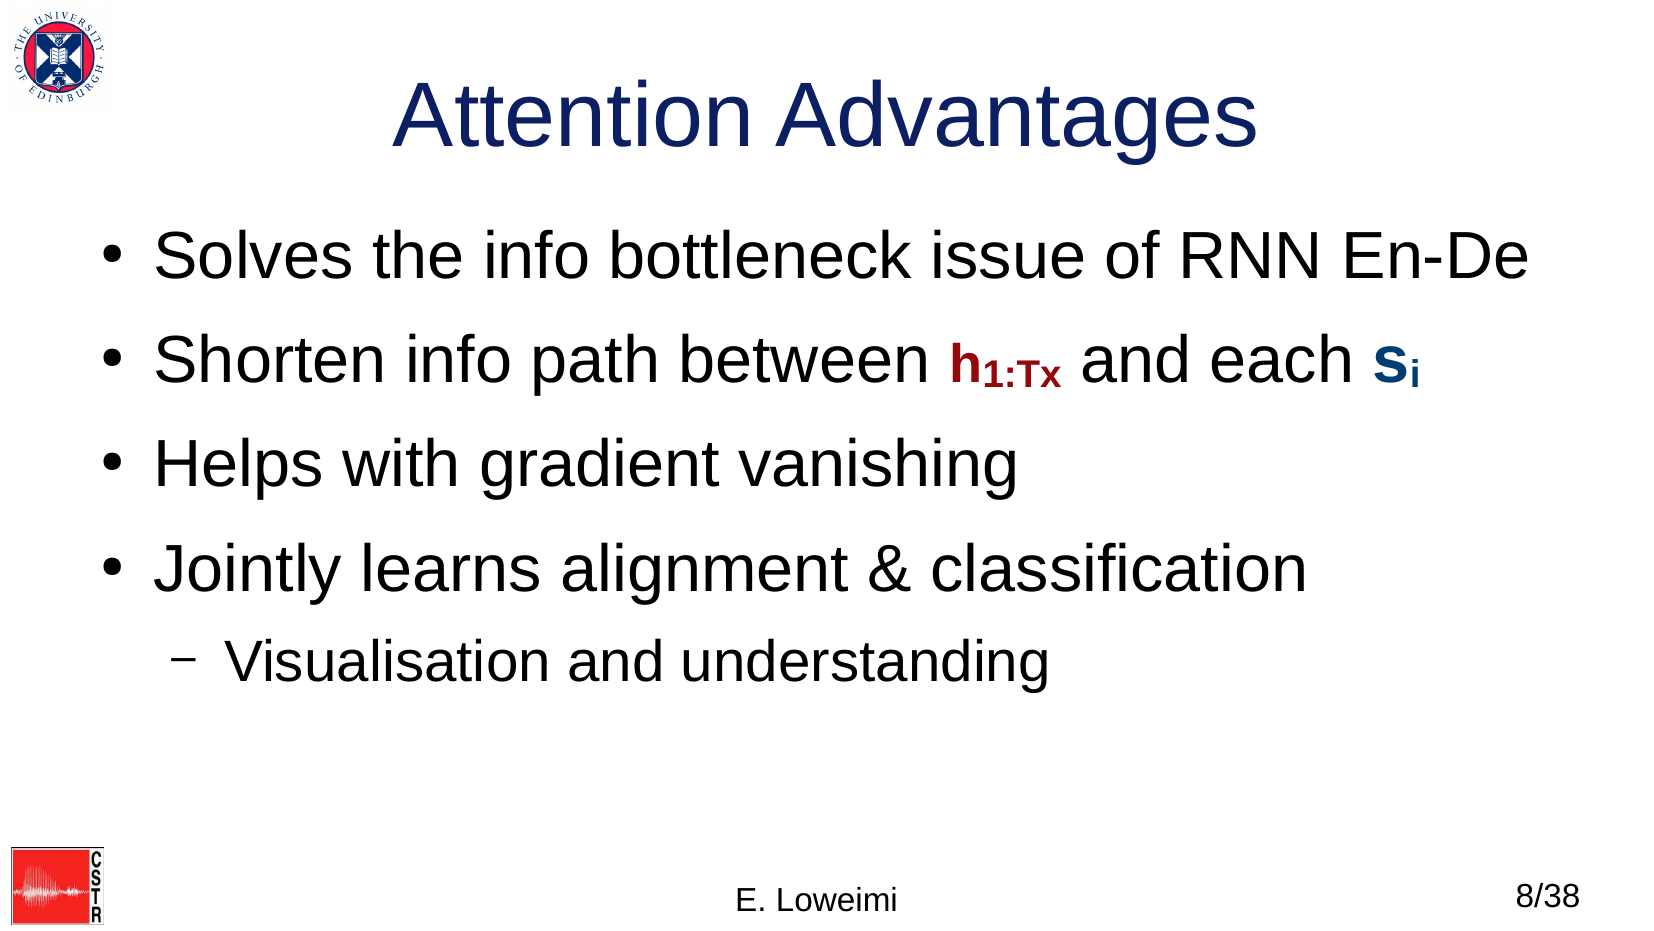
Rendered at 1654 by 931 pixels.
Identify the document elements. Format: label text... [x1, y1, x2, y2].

list Solves the info bottleneck issue of RNN En-De Shorten info path between h1:Tx and each si Helps with gradient vanishing Jointly learns alignment & classification Visualisation and understanding [82, 217, 1571, 792]
picture [6, 4, 113, 110]
text_box 8/38 [1482, 870, 1625, 928]
picture [11, 847, 104, 925]
text_box E. Loweimi [720, 874, 934, 931]
title Attention Advantages [82, 37, 1571, 193]
